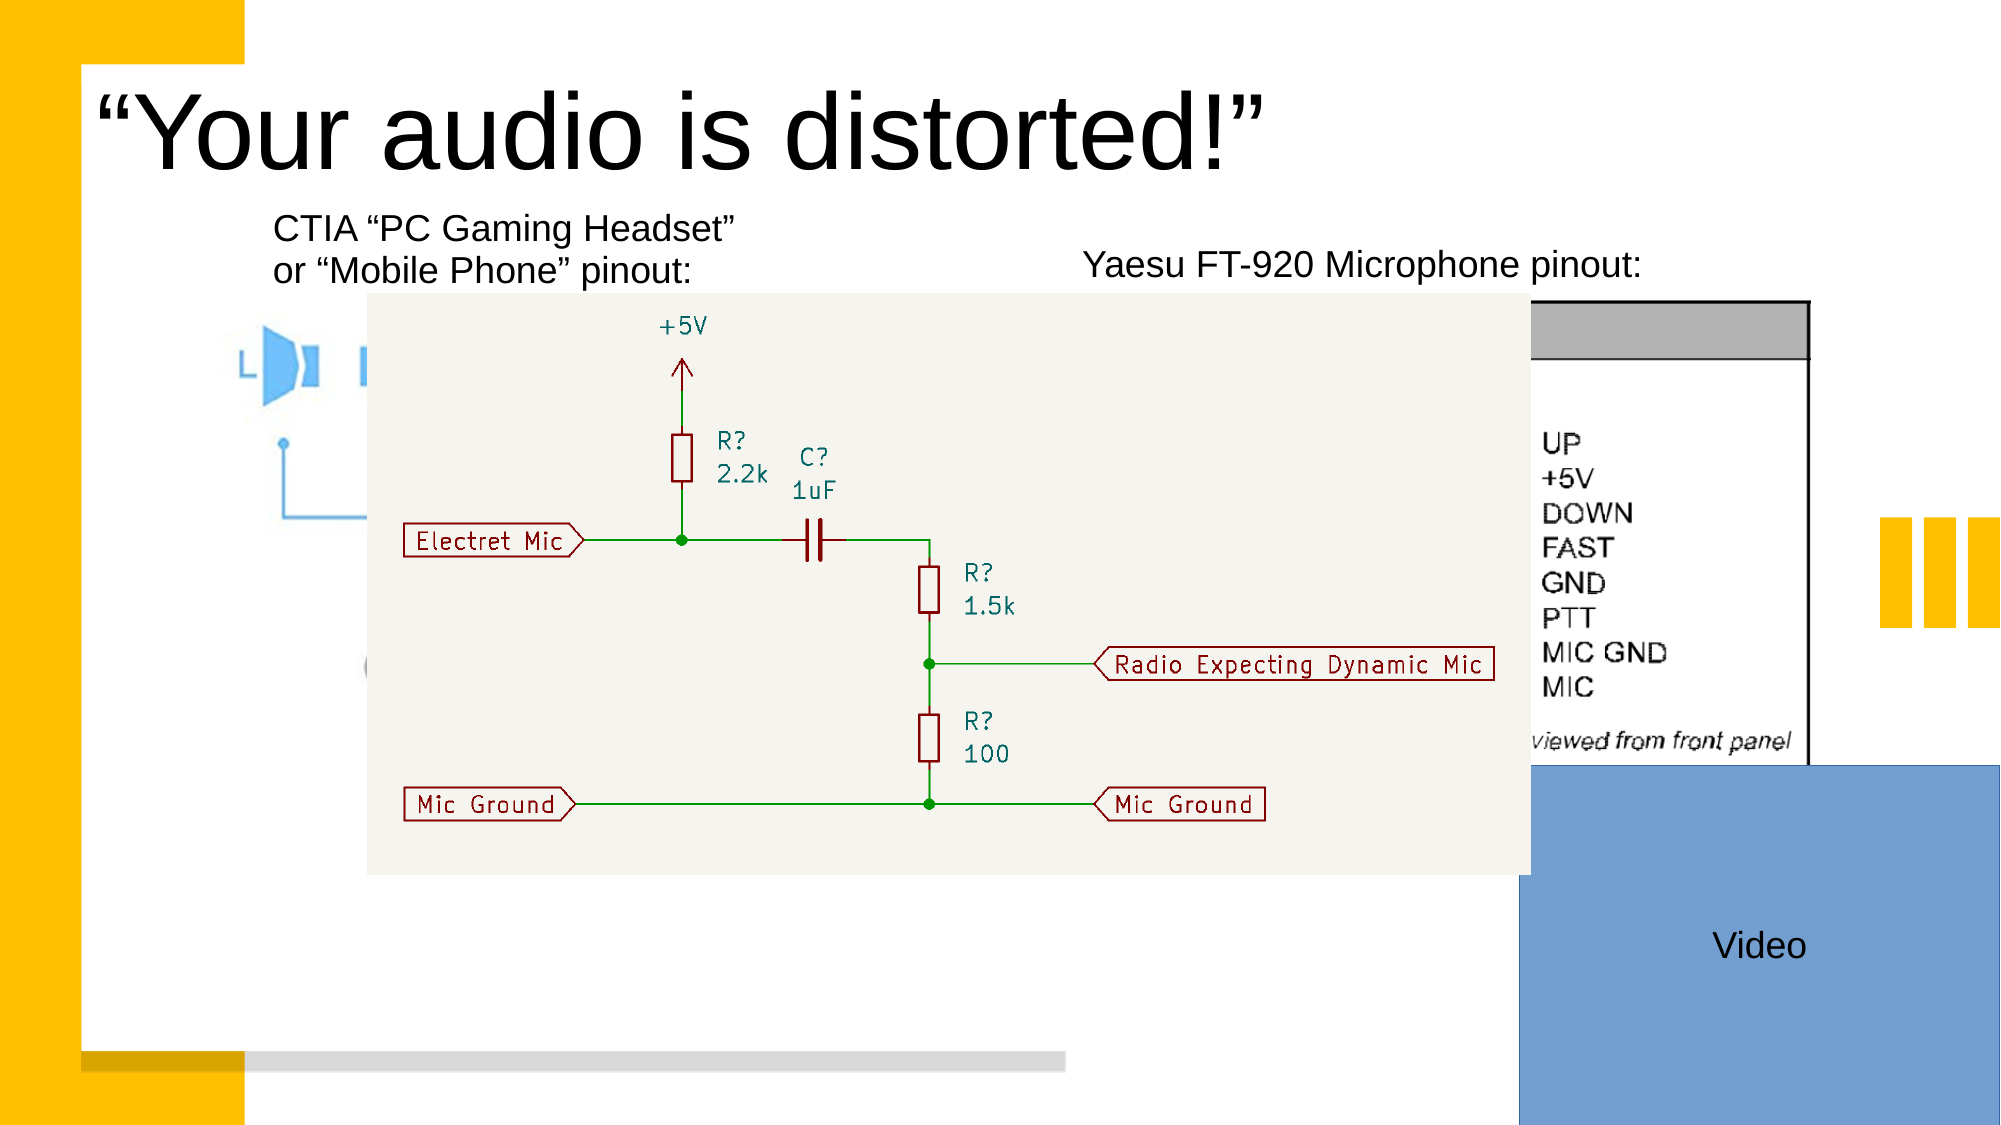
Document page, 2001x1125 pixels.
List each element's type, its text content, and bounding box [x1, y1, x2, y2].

text_box CTIA “PC Gaming Headset” or “Mobile Phone” pinout: [258, 200, 751, 299]
text_box Yaesu FT-920 Microphone pinout: [1067, 236, 1658, 294]
text_box [0, 0, 2000, 1125]
picture [210, 293, 1811, 875]
text_box “Your audio is distorted!” [81, 64, 1921, 201]
text_box Video [1519, 765, 2000, 1125]
